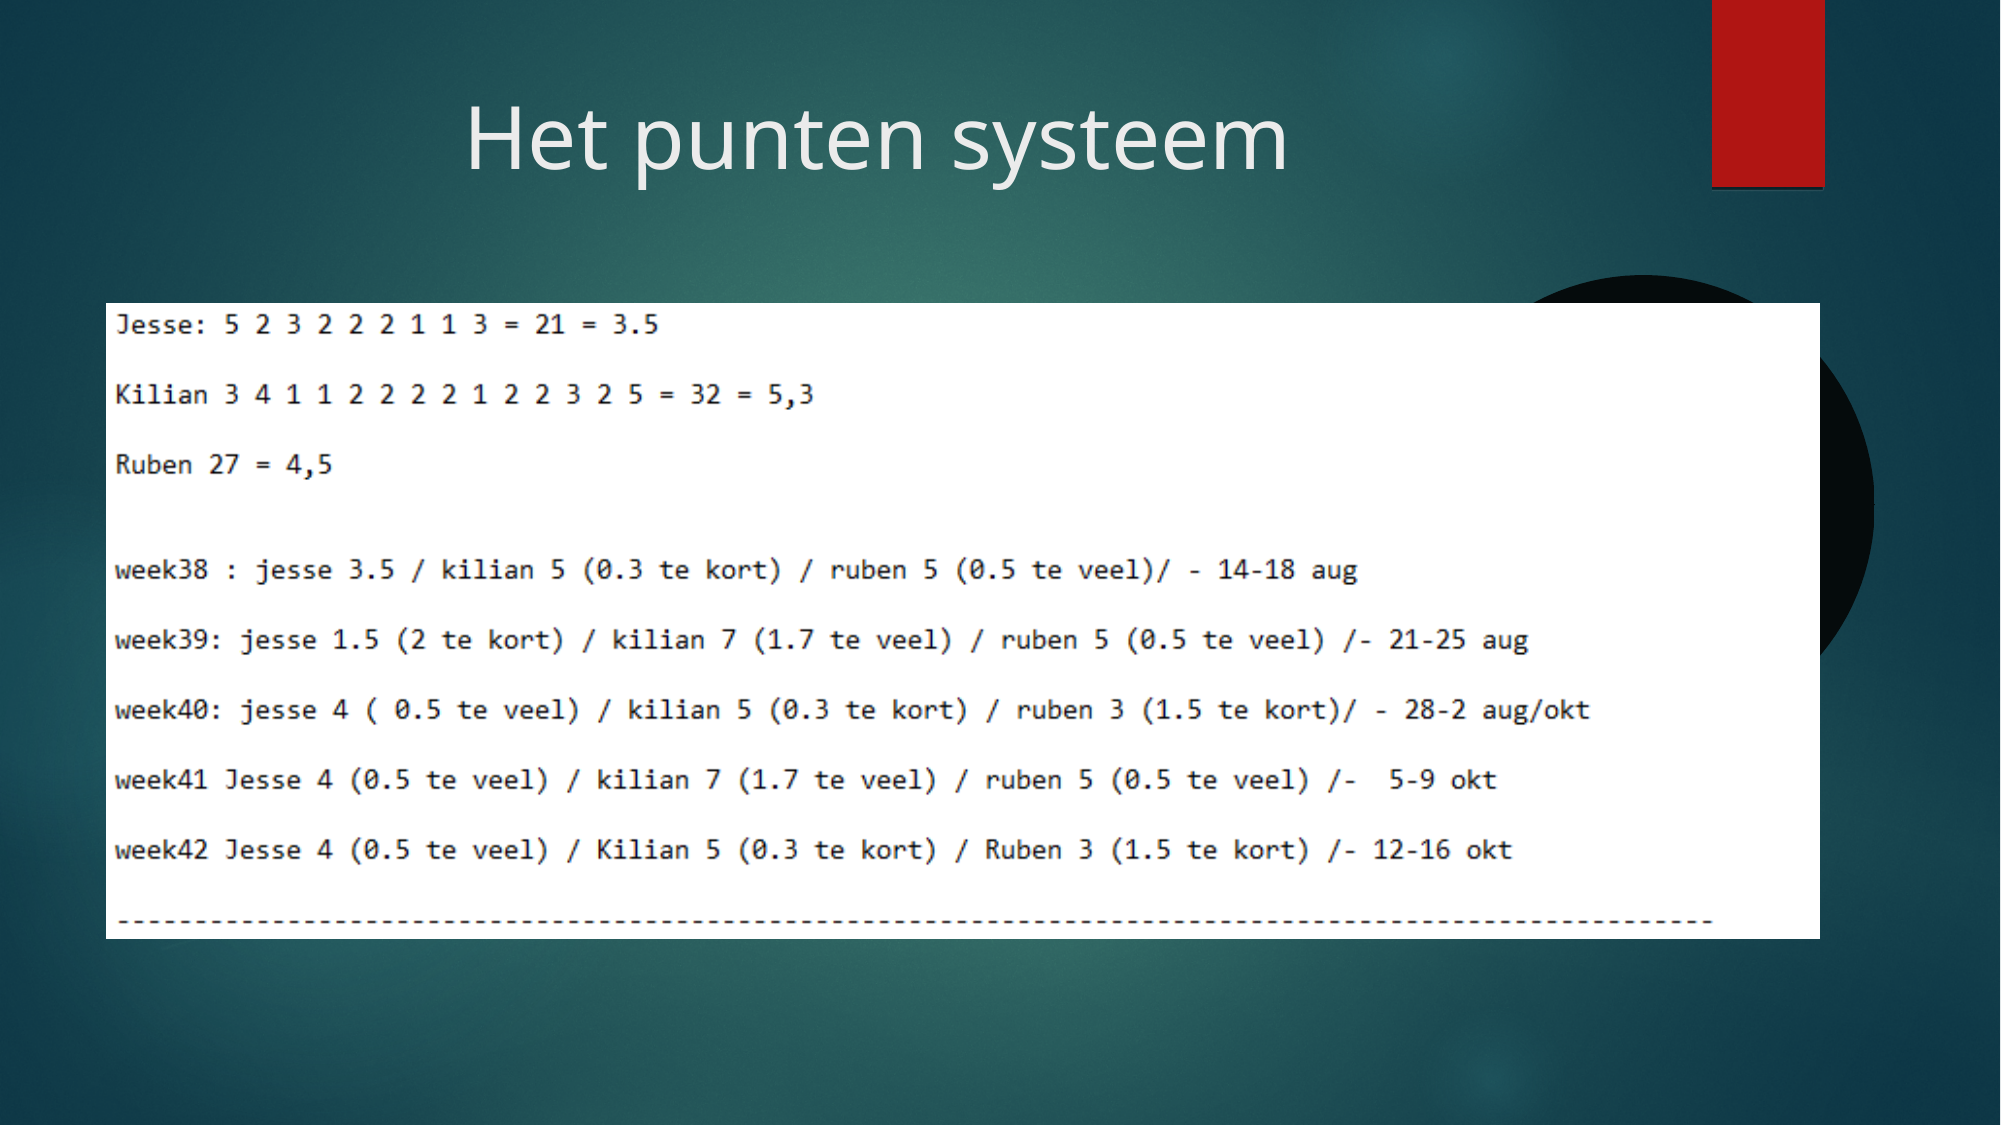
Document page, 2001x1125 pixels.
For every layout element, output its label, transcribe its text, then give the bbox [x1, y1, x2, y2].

title Het punten systeem [106, 74, 1649, 303]
picture [106, 304, 1820, 939]
